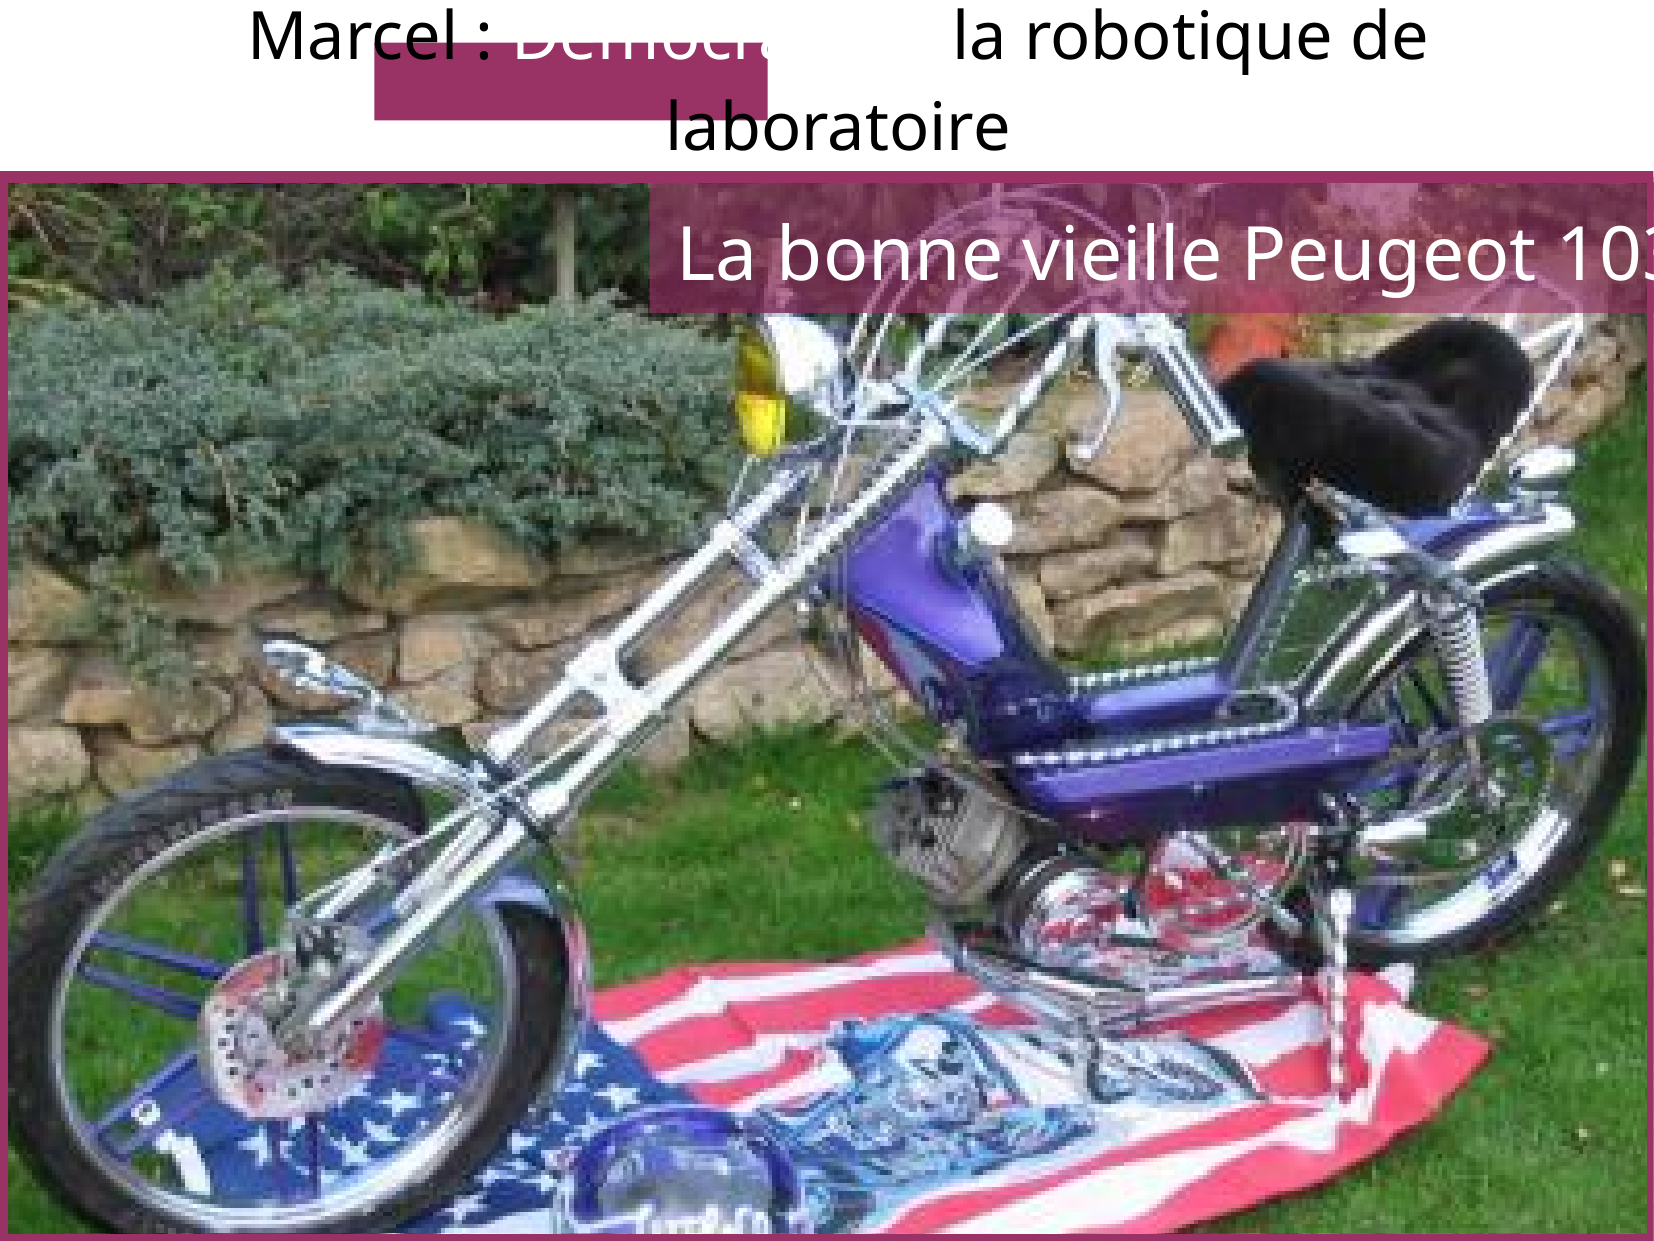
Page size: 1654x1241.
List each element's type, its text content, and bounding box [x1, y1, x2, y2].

text_box La bonne vieille Peugeot 103 [661, 193, 1629, 306]
text_box [649, 176, 1654, 313]
title Marcel : Démocratiser la robotique de laboratoire [94, 35, 1583, 123]
picture [8, 183, 1647, 1234]
